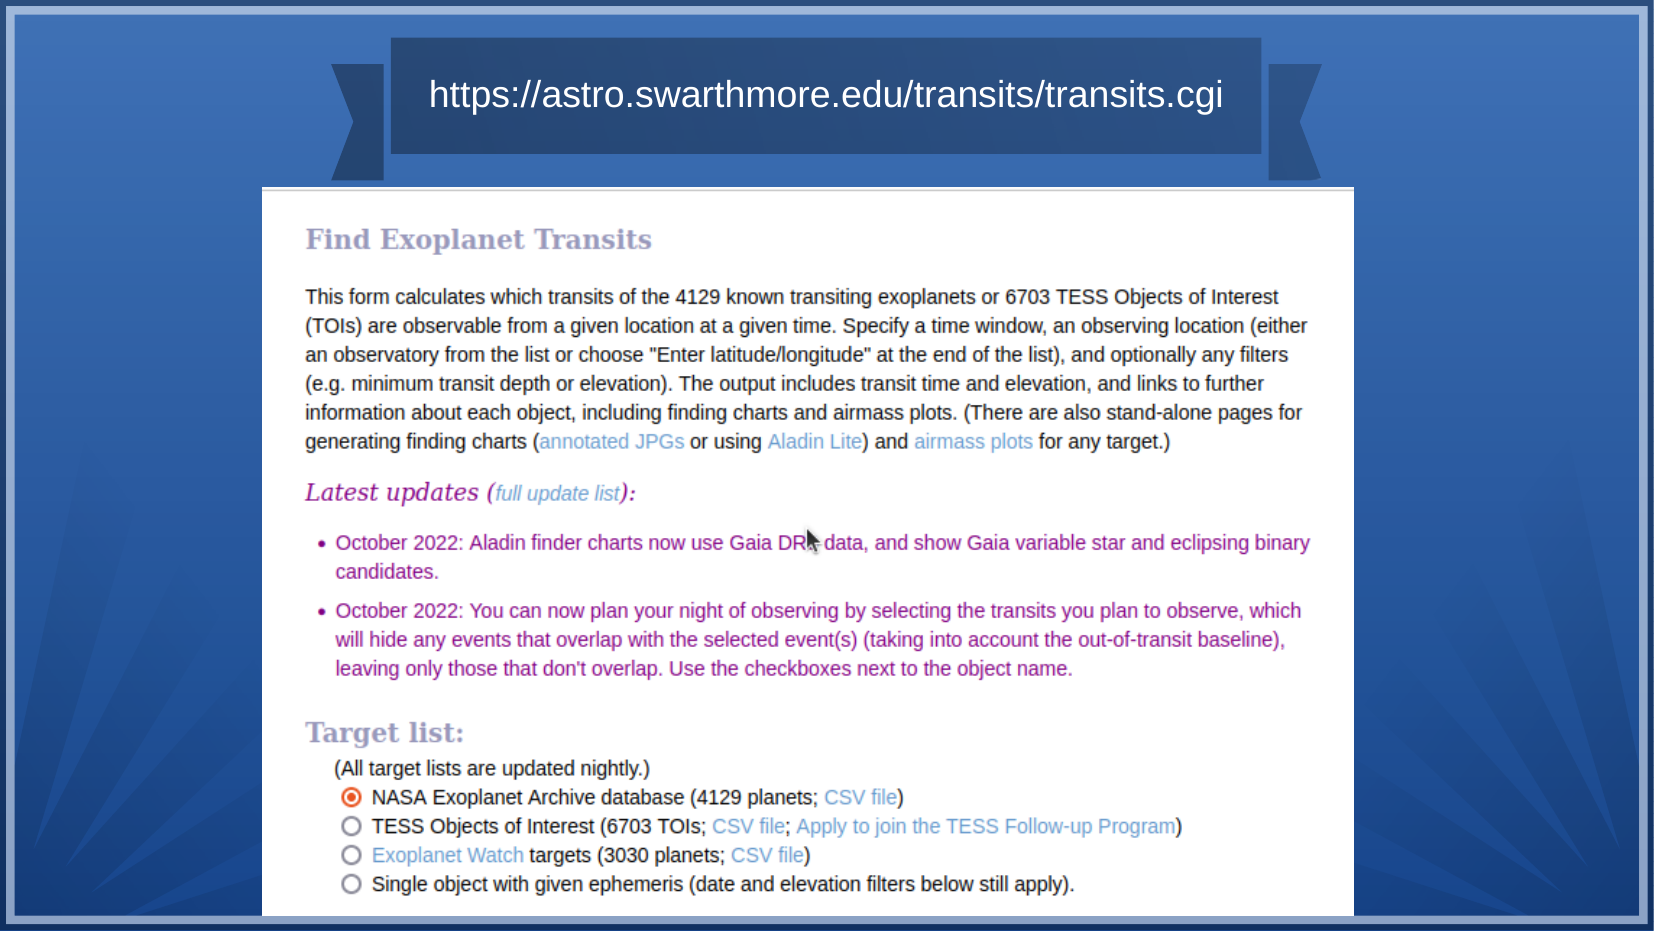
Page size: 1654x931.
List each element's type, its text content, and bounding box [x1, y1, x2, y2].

picture [262, 187, 1354, 916]
title https://astro.swarthmore.edu/transits/transits.cgi [389, 35, 1264, 154]
